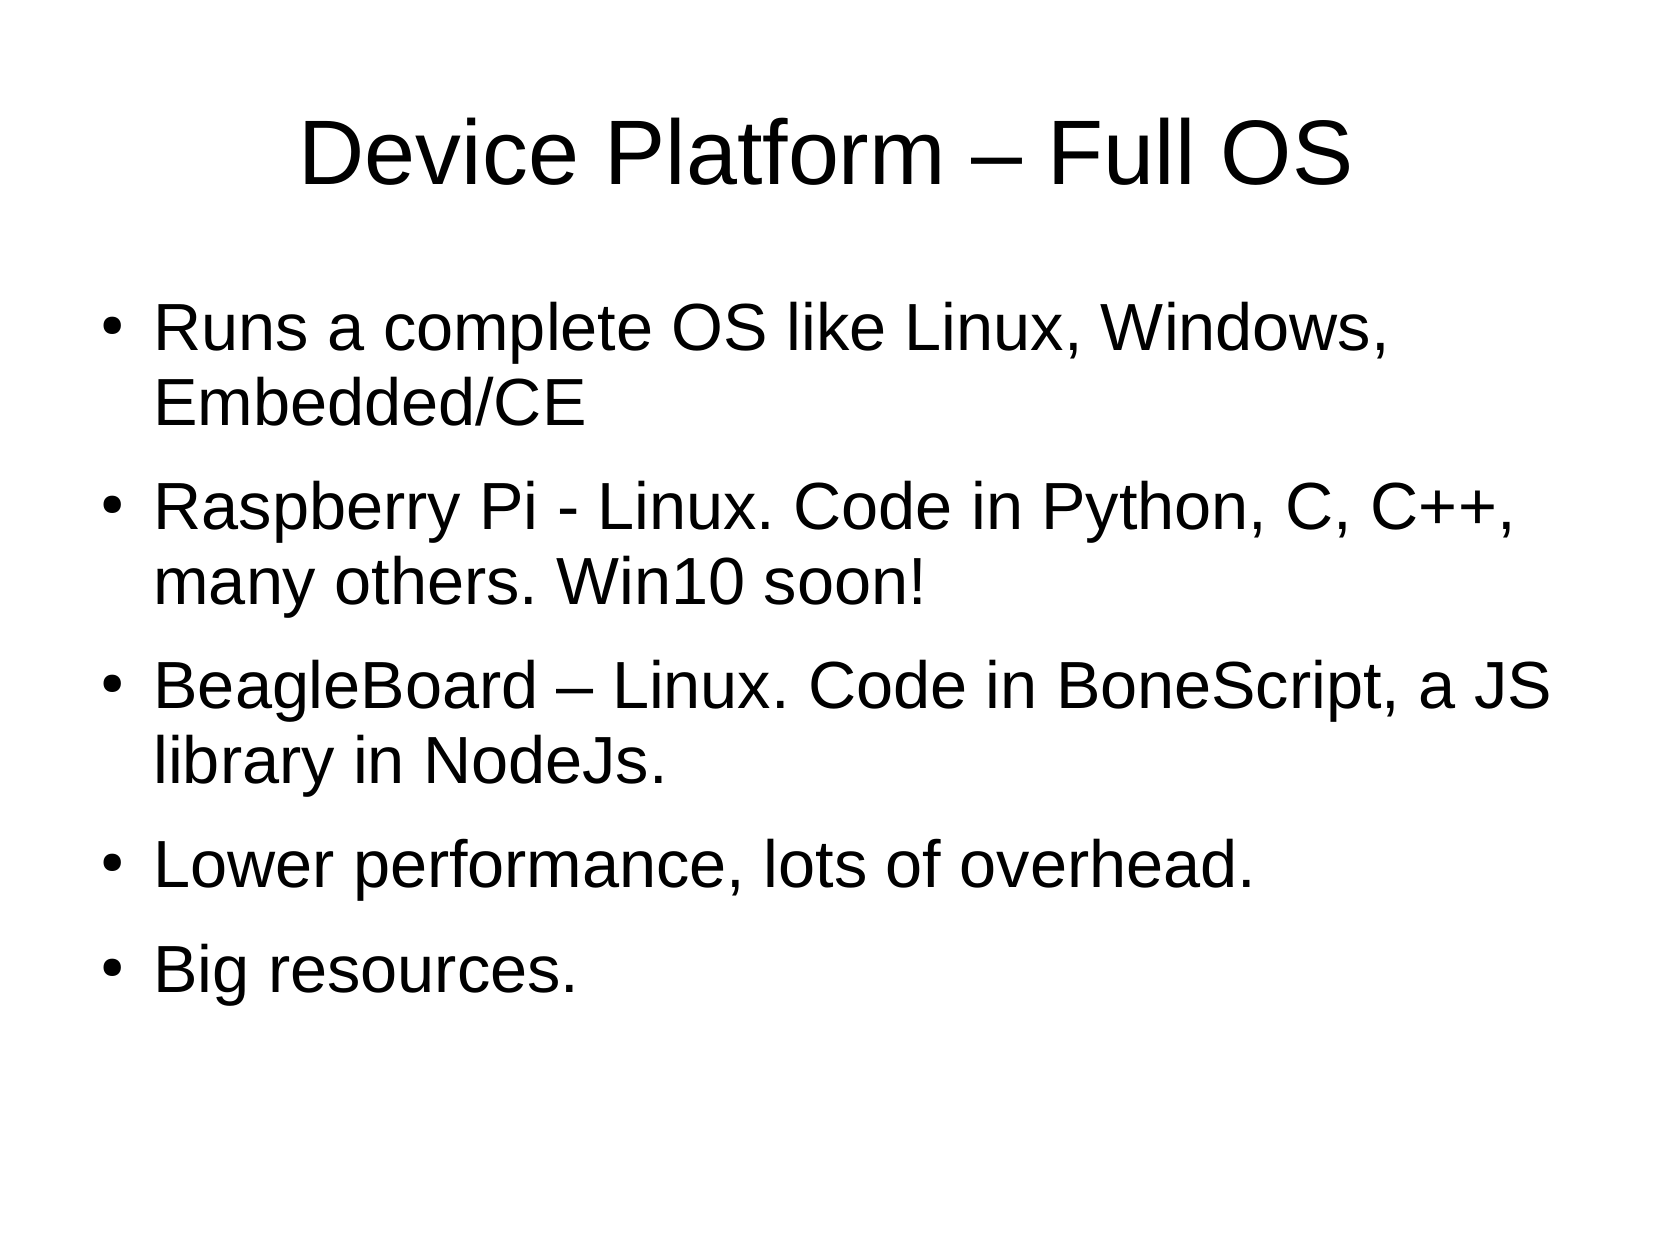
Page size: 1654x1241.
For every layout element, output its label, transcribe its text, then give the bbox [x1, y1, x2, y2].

title Device Platform – Full OS [82, 49, 1571, 257]
list Runs a complete OS like Linux, Windows, Embedded/CE Raspberry Pi - Linux. Code in Python, C, C++, many others. Win10 soon! BeagleBoard – Linux. Code in BoneScript, a JS library in NodeJs. Lower performance, lots of overhead. Big resources. [82, 290, 1571, 1010]
